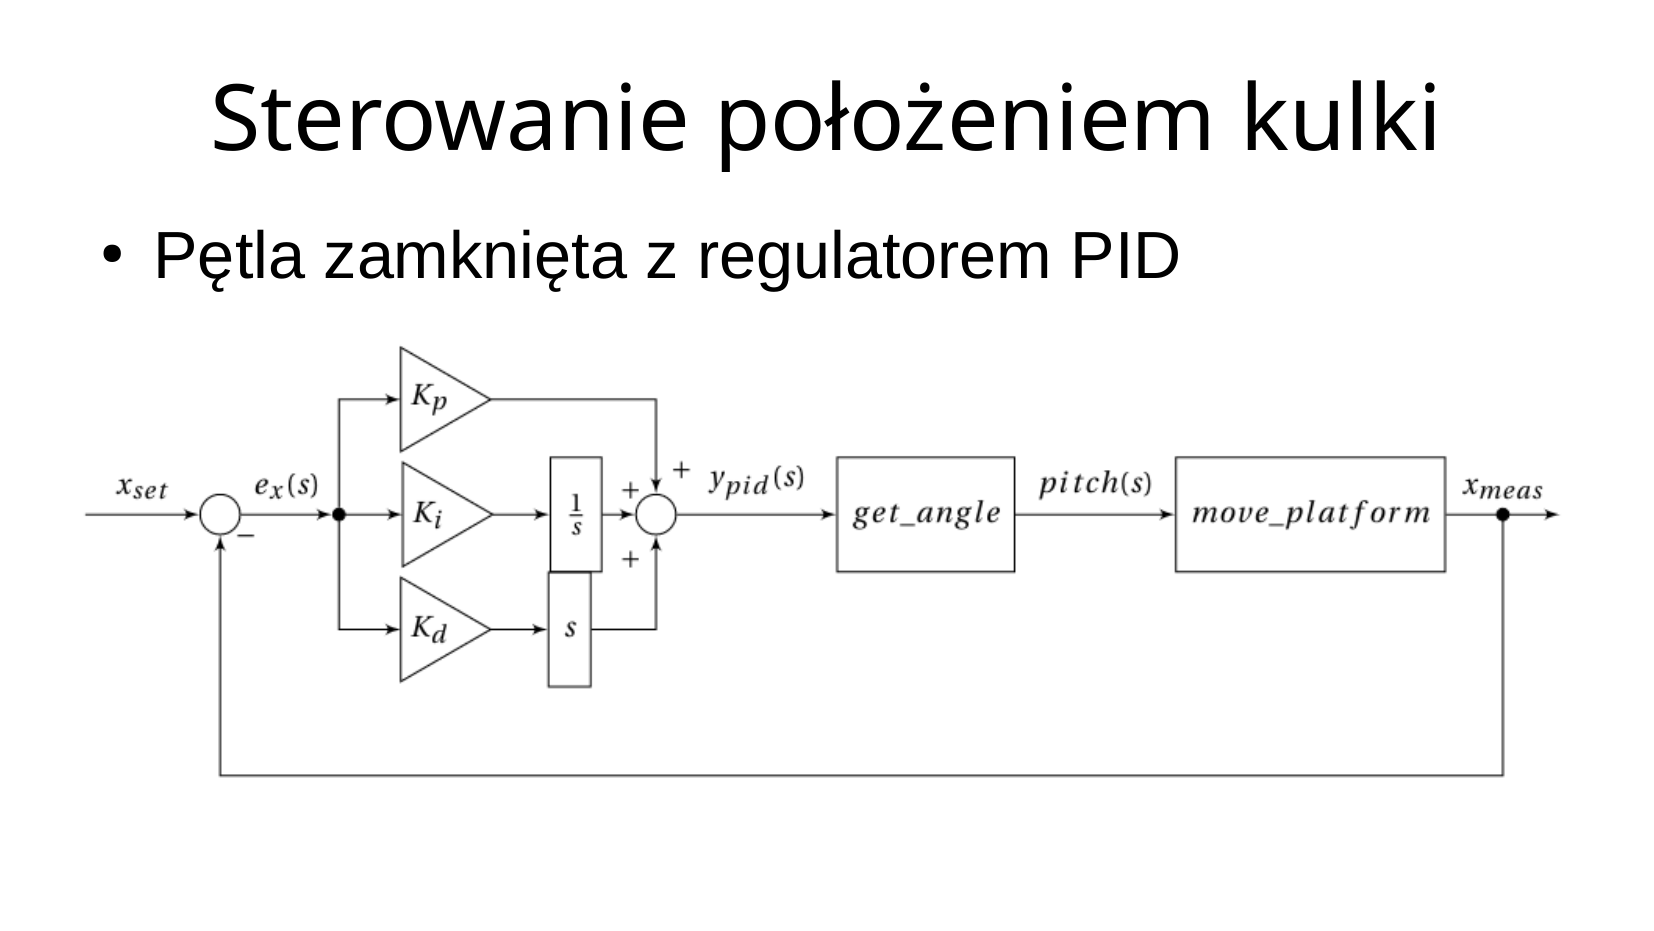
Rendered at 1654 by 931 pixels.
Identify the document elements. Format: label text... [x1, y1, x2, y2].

title Sterowanie położeniem kulki [82, 37, 1571, 193]
picture [67, 306, 1583, 792]
list Pętla zamknięta z regulatorem PID [82, 217, 1571, 306]
